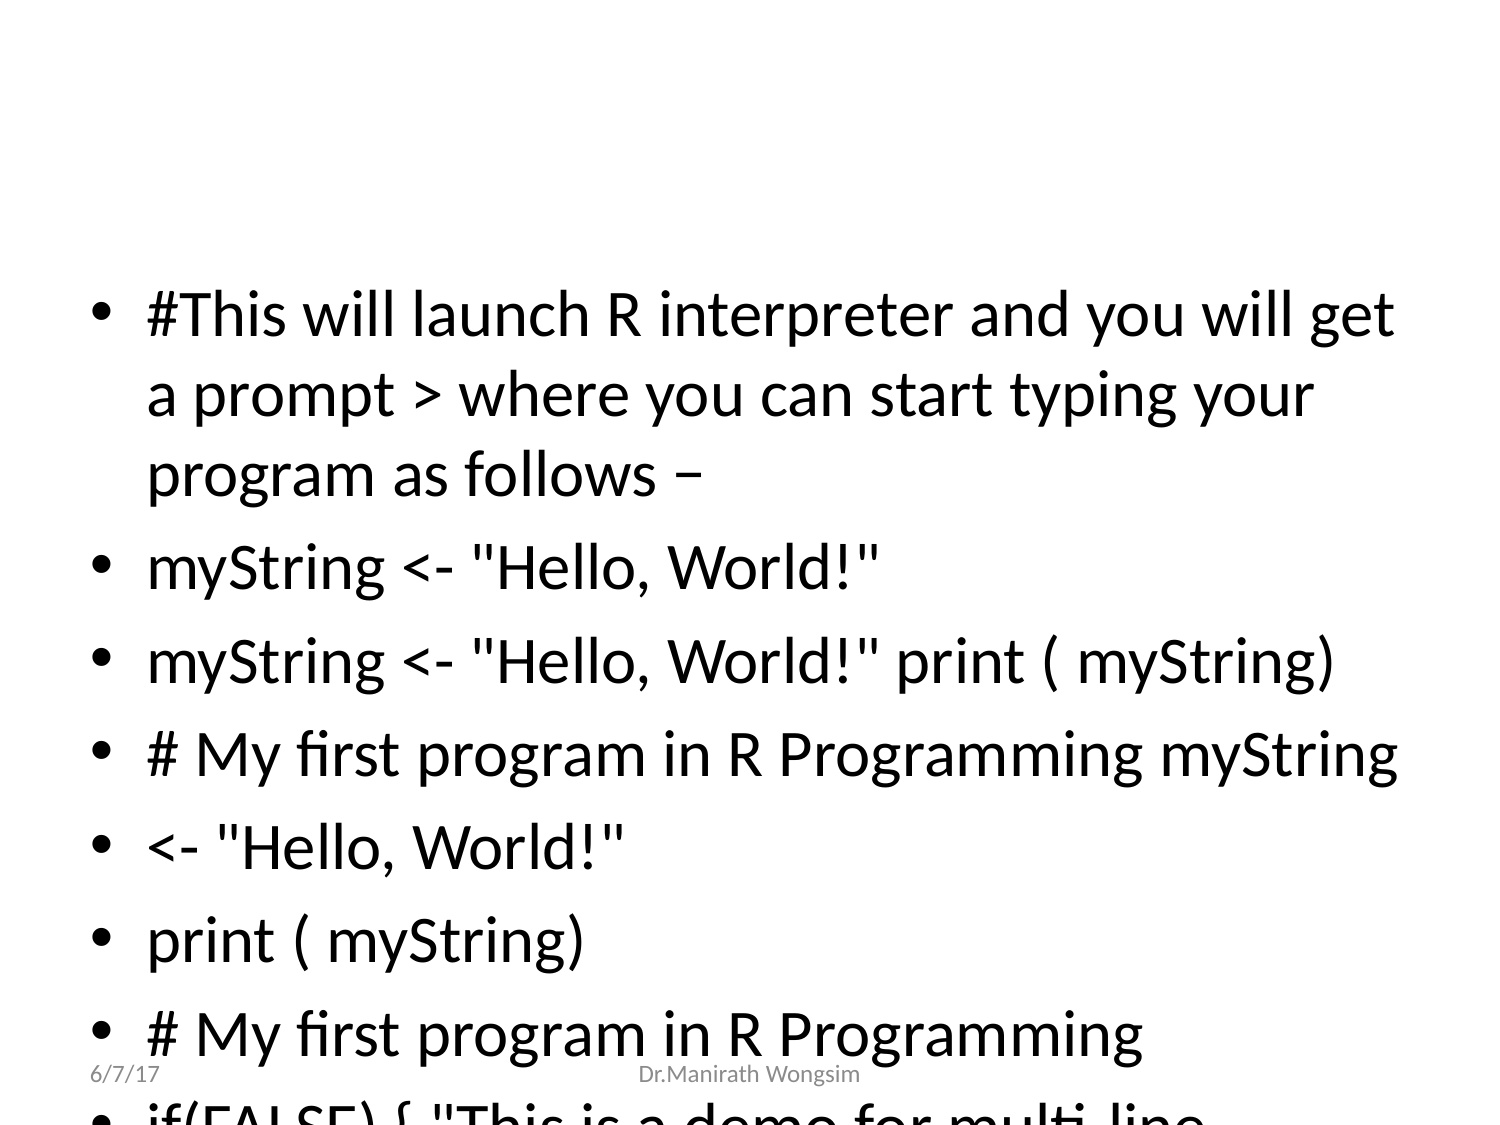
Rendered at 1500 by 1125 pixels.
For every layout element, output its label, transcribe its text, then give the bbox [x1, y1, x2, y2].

text_box 6/7/17 [74, 1042, 425, 1103]
text_box Dr.Manirath Wongsim [512, 1042, 988, 1103]
text_box #This will launch R interpreter and you will get a prompt > where you can start typing your program as follows − myString <- "Hello, World!" myString <- "Hello, World!" print ( myString) # My first program in R Programming myString <- "Hello, World!" print ( myString) # My first program in R Programming if(FALSE) { "This is a demo for multi-line comments and it should be put inside either a single OR double quote" } myString <- "Hello, World!" print ( myString) # Create a vector. apple <- c('red','green',"yellow") print(apple) # Get the class of the vector. print(class(apple)) # Create a list. list1 <- list(c(2,5,3),21.3,sin) # Print the list. print(list1) [75, 262, 1425, 1005]
